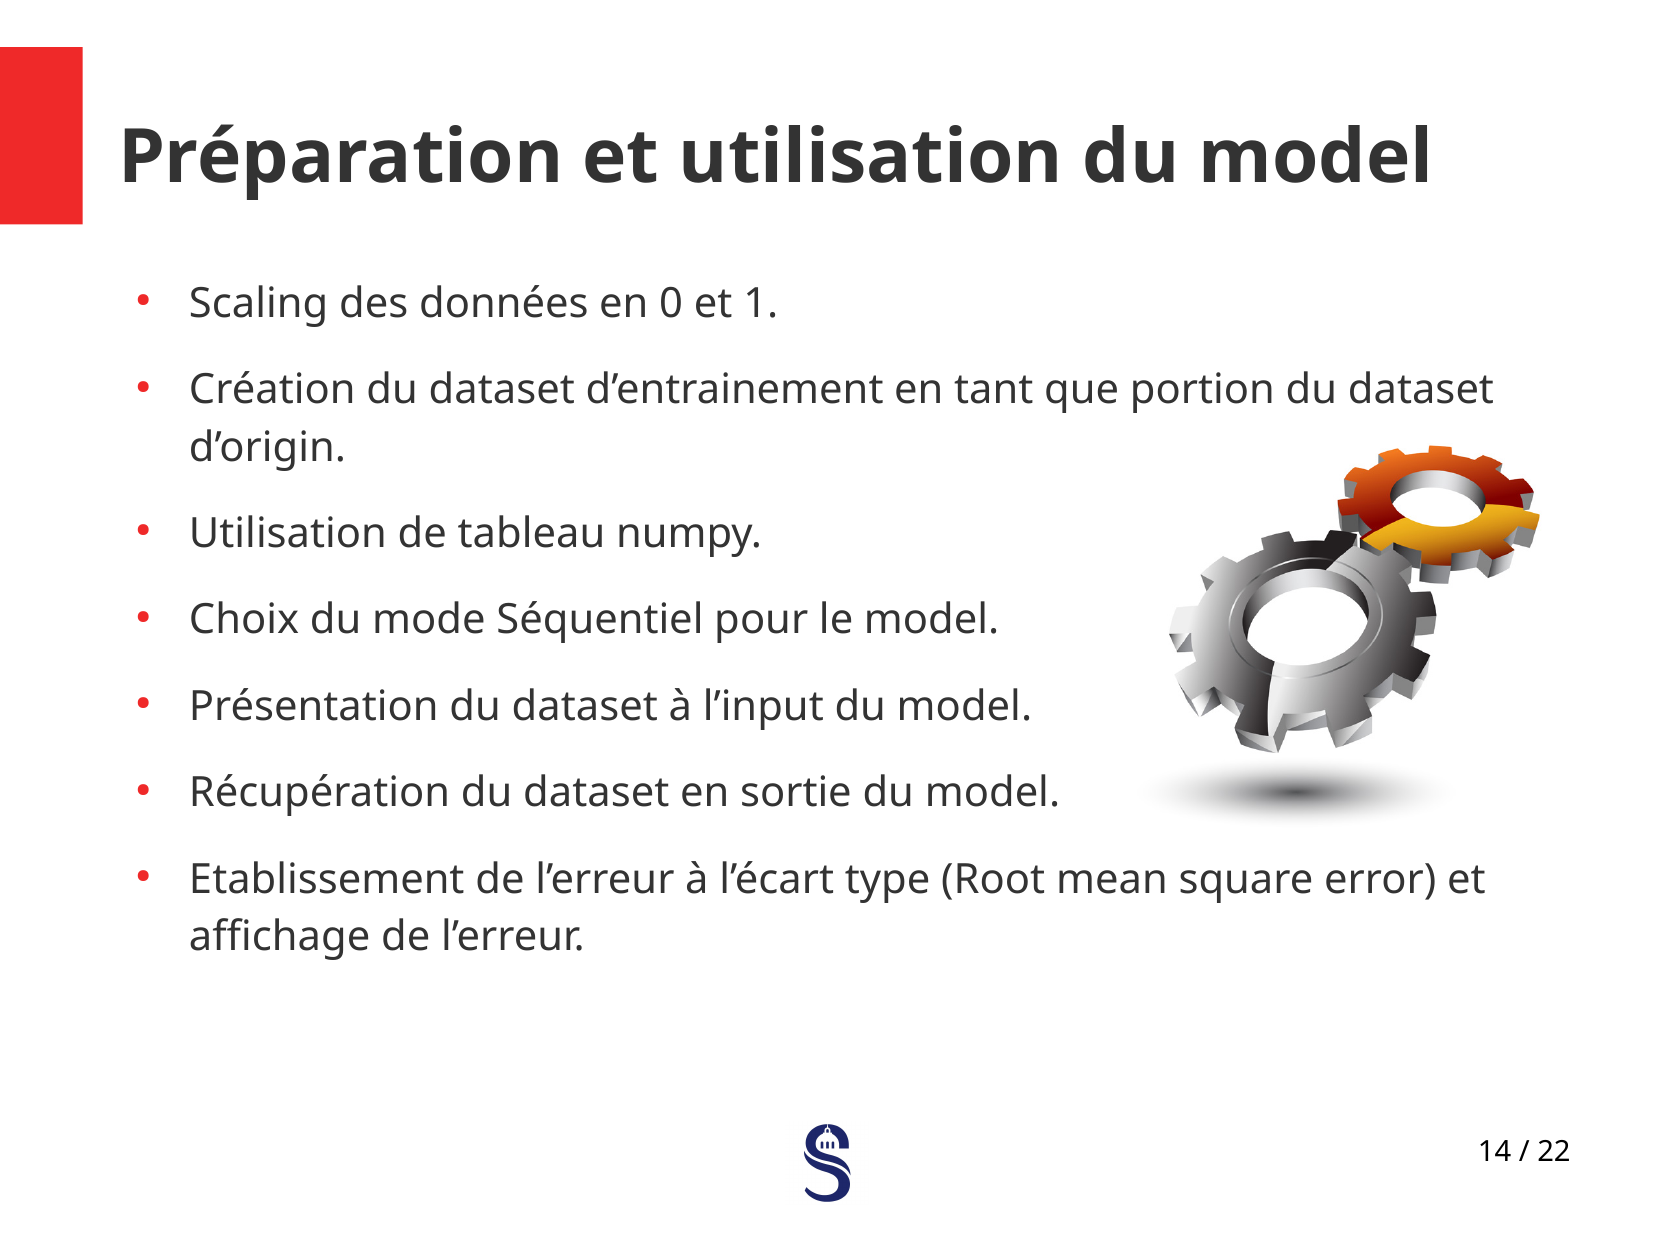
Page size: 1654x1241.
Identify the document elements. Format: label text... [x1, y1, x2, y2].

picture [1110, 432, 1558, 839]
list Scaling des données en 0 et 1. Création du dataset d’entrainement en tant que portion du dataset d’origin. Utilisation de tableau numpy. Choix du mode Séquentiel pour le model. Présentation du dataset à l’input du model. Récupération du dataset en sortie du model. Etablissement de l’erreur à l’écart type (Root mean square error) et affichage de l’erreur. [118, 272, 1536, 1052]
title Préparation et utilisation du model [118, 49, 1571, 257]
picture [785, 1121, 869, 1205]
